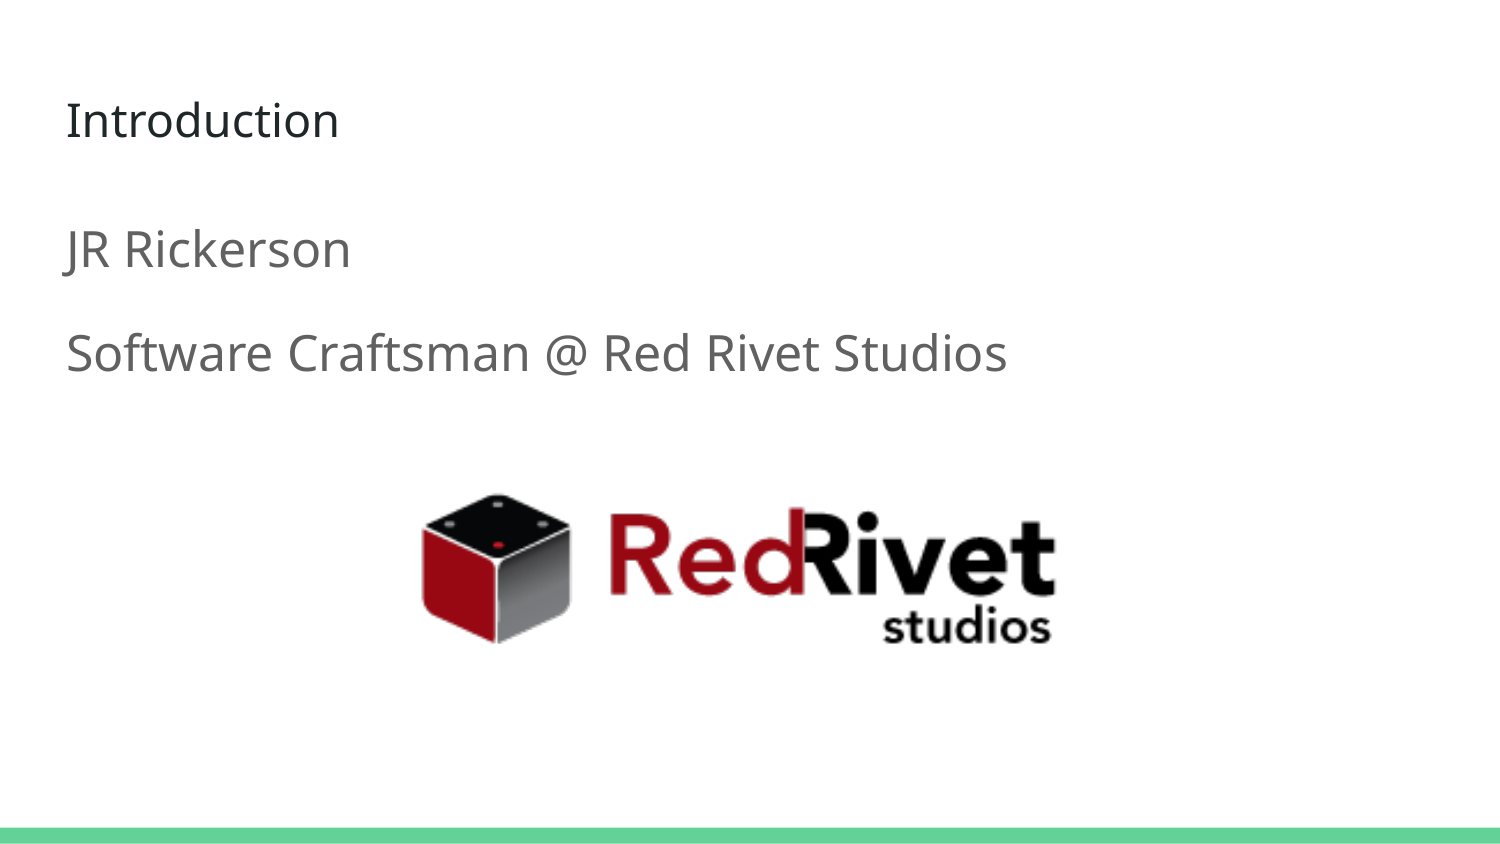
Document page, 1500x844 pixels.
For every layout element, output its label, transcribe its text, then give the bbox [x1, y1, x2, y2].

list JR Rickerson Software Craftsman @ Red Rivet Studios [51, 189, 1449, 750]
picture [404, 404, 1096, 750]
title Introduction [51, 72, 1449, 167]
